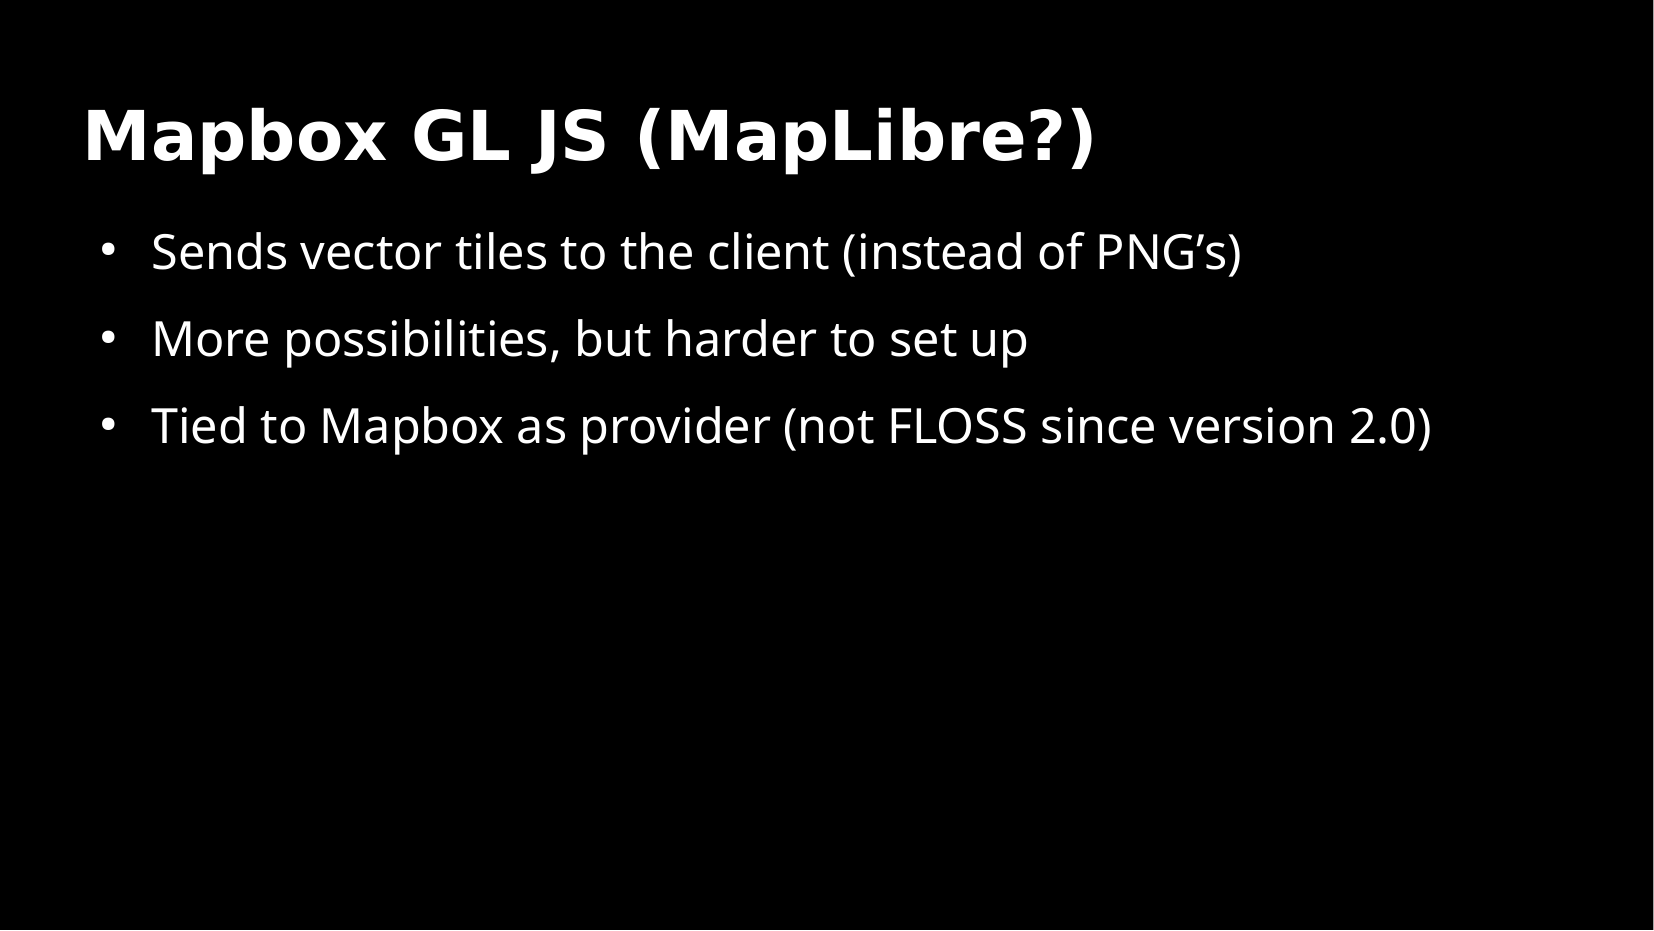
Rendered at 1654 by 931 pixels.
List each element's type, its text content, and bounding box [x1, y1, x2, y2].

title Mapbox GL JS (MapLibre?) [82, 59, 1571, 215]
list Sends vector tiles to the client (instead of PNG’s) More possibilities, but harder to set up Tied to Mapbox as provider (not FLOSS since version 2.0) [82, 217, 1571, 461]
